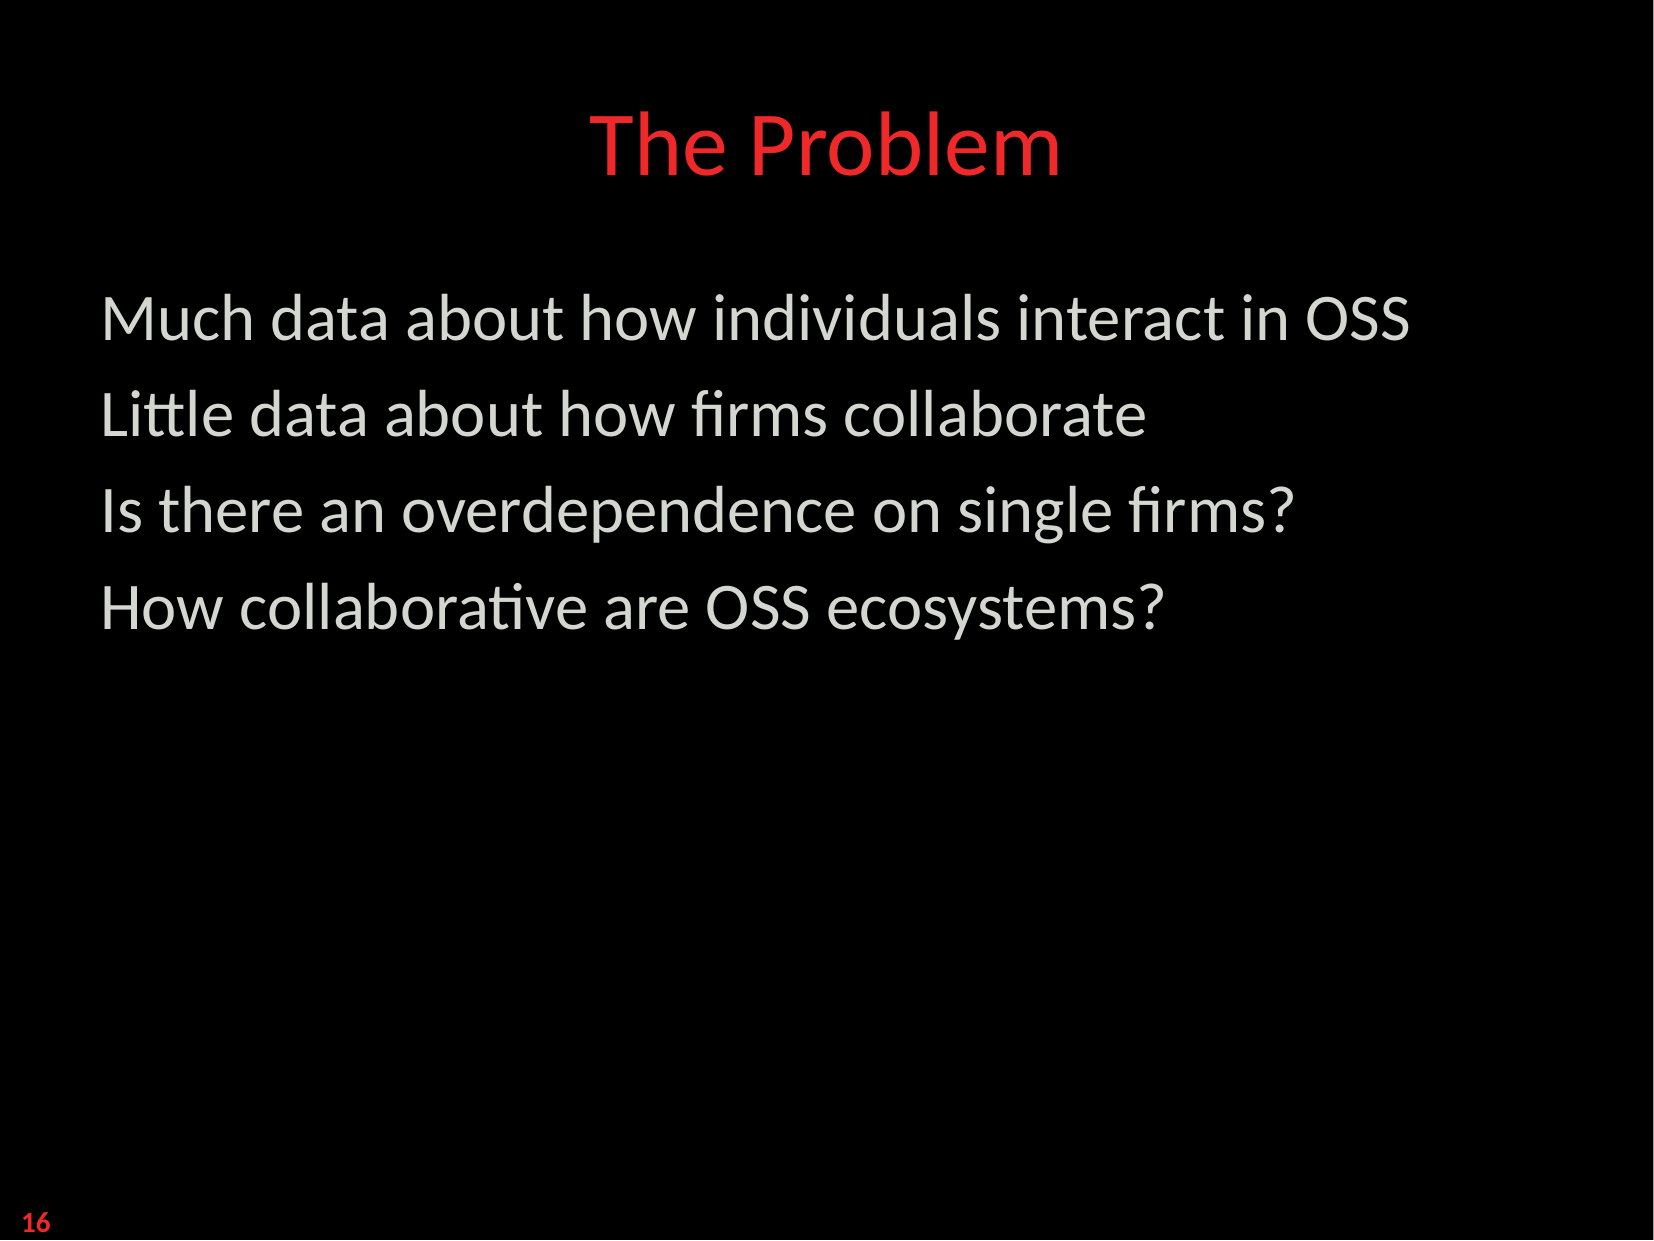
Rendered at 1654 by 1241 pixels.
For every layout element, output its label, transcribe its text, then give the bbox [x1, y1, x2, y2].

title The Problem [82, 49, 1571, 257]
list Much data about how individuals interact in OSS Little data about how firms collaborate Is there an overdependence on single firms? How collaborative are OSS ecosystems? [82, 290, 1571, 1094]
